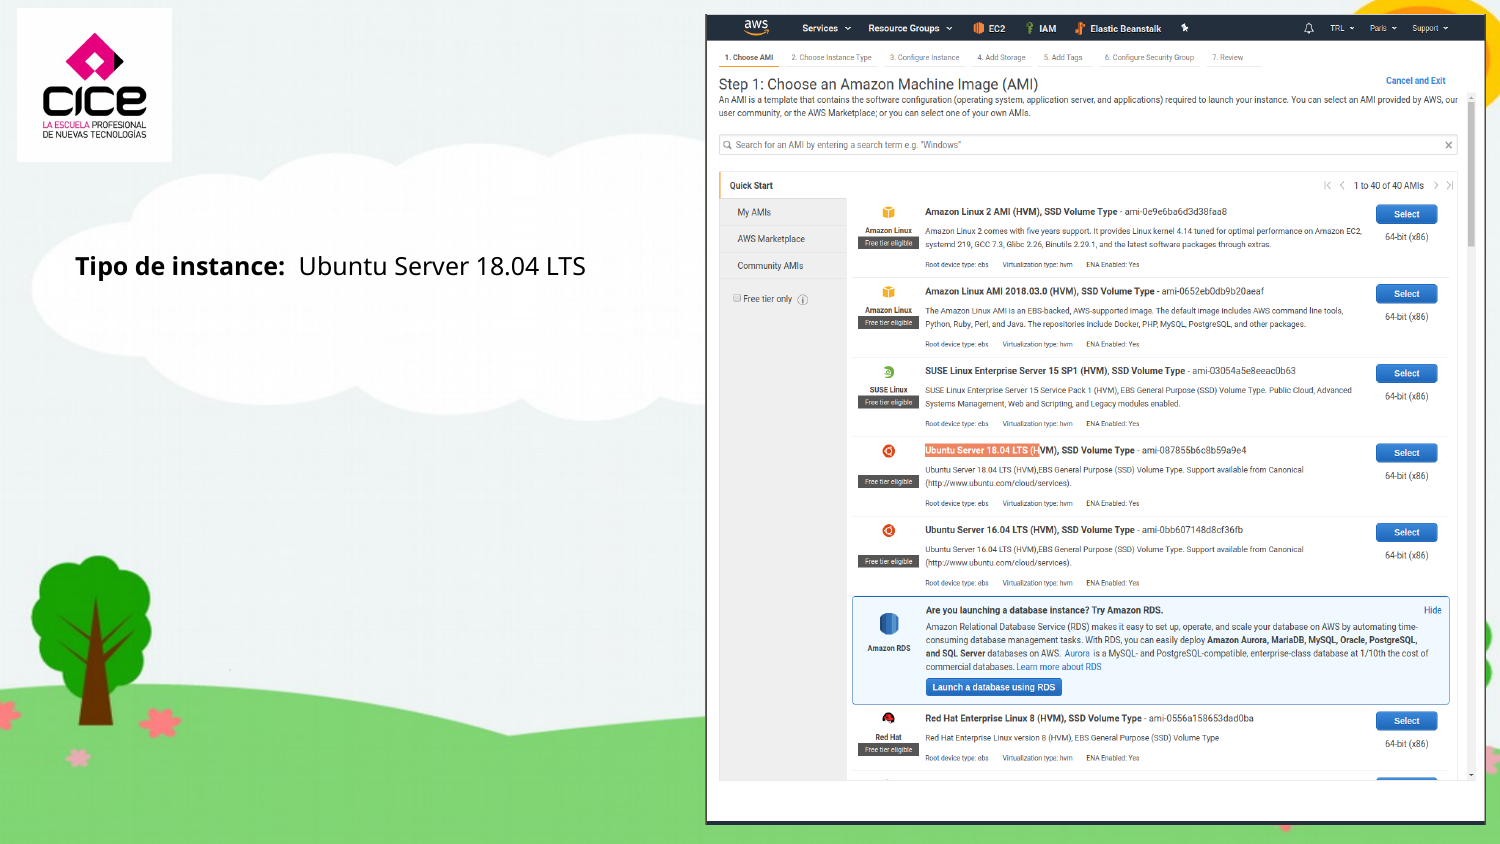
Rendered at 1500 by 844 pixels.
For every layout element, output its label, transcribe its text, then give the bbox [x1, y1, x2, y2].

title Tipo de instance: Ubuntu Server 18.04 LTS [75, 240, 639, 292]
picture [0, 0, 1500, 844]
